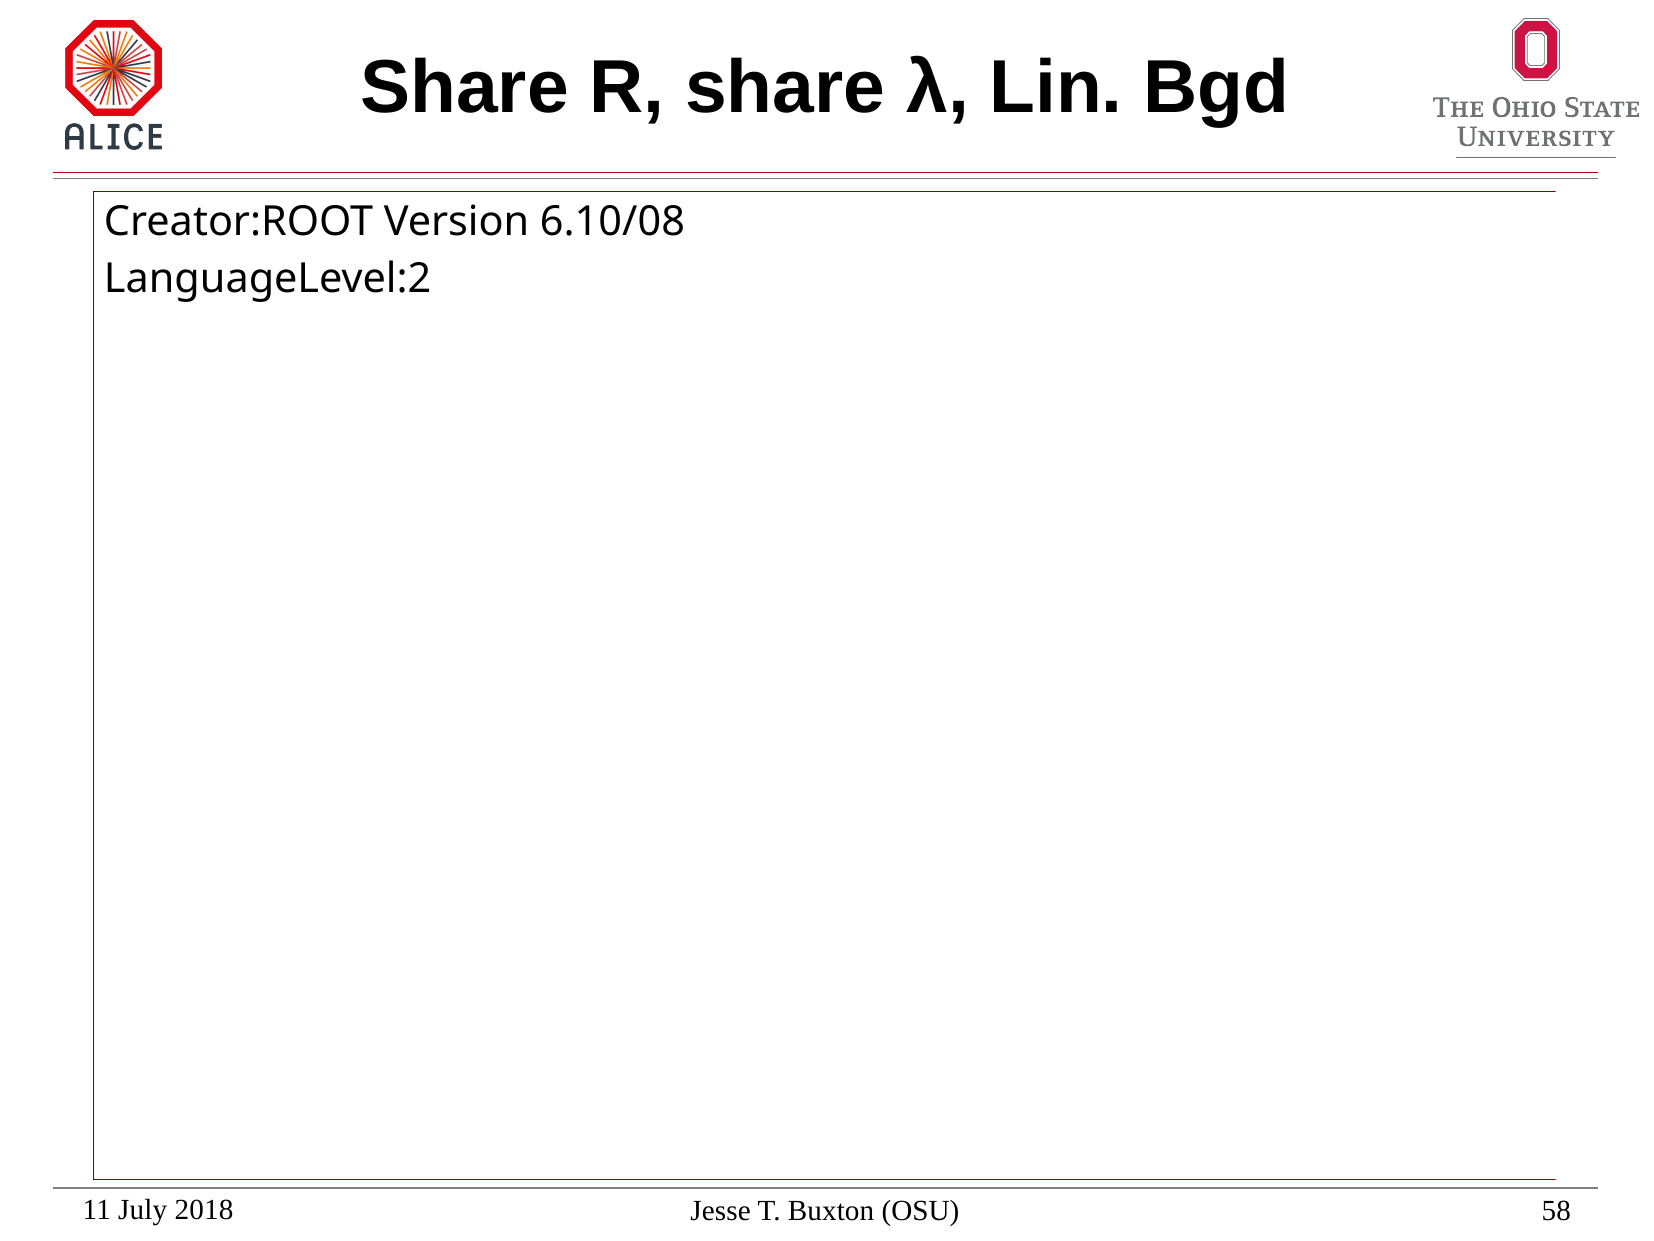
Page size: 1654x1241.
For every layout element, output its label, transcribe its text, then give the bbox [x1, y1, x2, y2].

picture [65, 20, 137, 150]
picture [1513, 5, 1642, 171]
picture [90, 188, 1556, 1180]
title Share R, share λ, Lin. Bgd [137, 1, 1513, 172]
